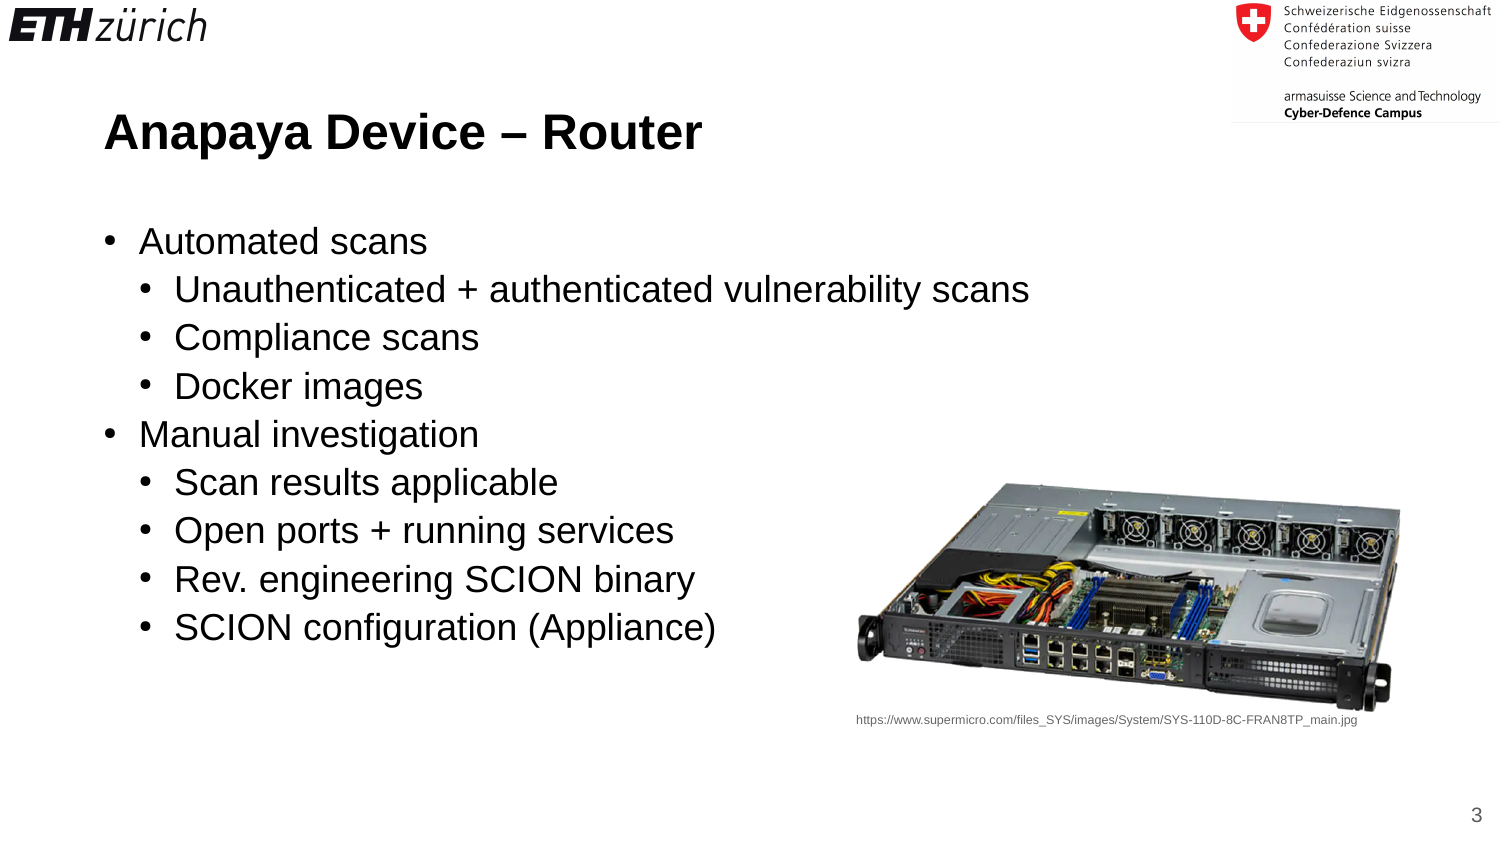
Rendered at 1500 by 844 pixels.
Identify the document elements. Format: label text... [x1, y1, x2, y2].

text_box Automated scans Unauthenticated + authenticated vulnerability scans Compliance scans Docker images Manual investigation Scan results applicable Open ports + running services Rev. engineering SCION binary SCION configuration (Appliance) [88, 206, 1093, 680]
text_box Anapaya Device – Router [88, 88, 1182, 178]
text_box https://www.supermicro.com/files_SYS/images/System/SYS-110D-8C-FRAN8TP_main.jpg [841, 705, 1433, 765]
picture [1231, 0, 1500, 123]
picture [8, 8, 207, 42]
picture [841, 481, 1433, 705]
